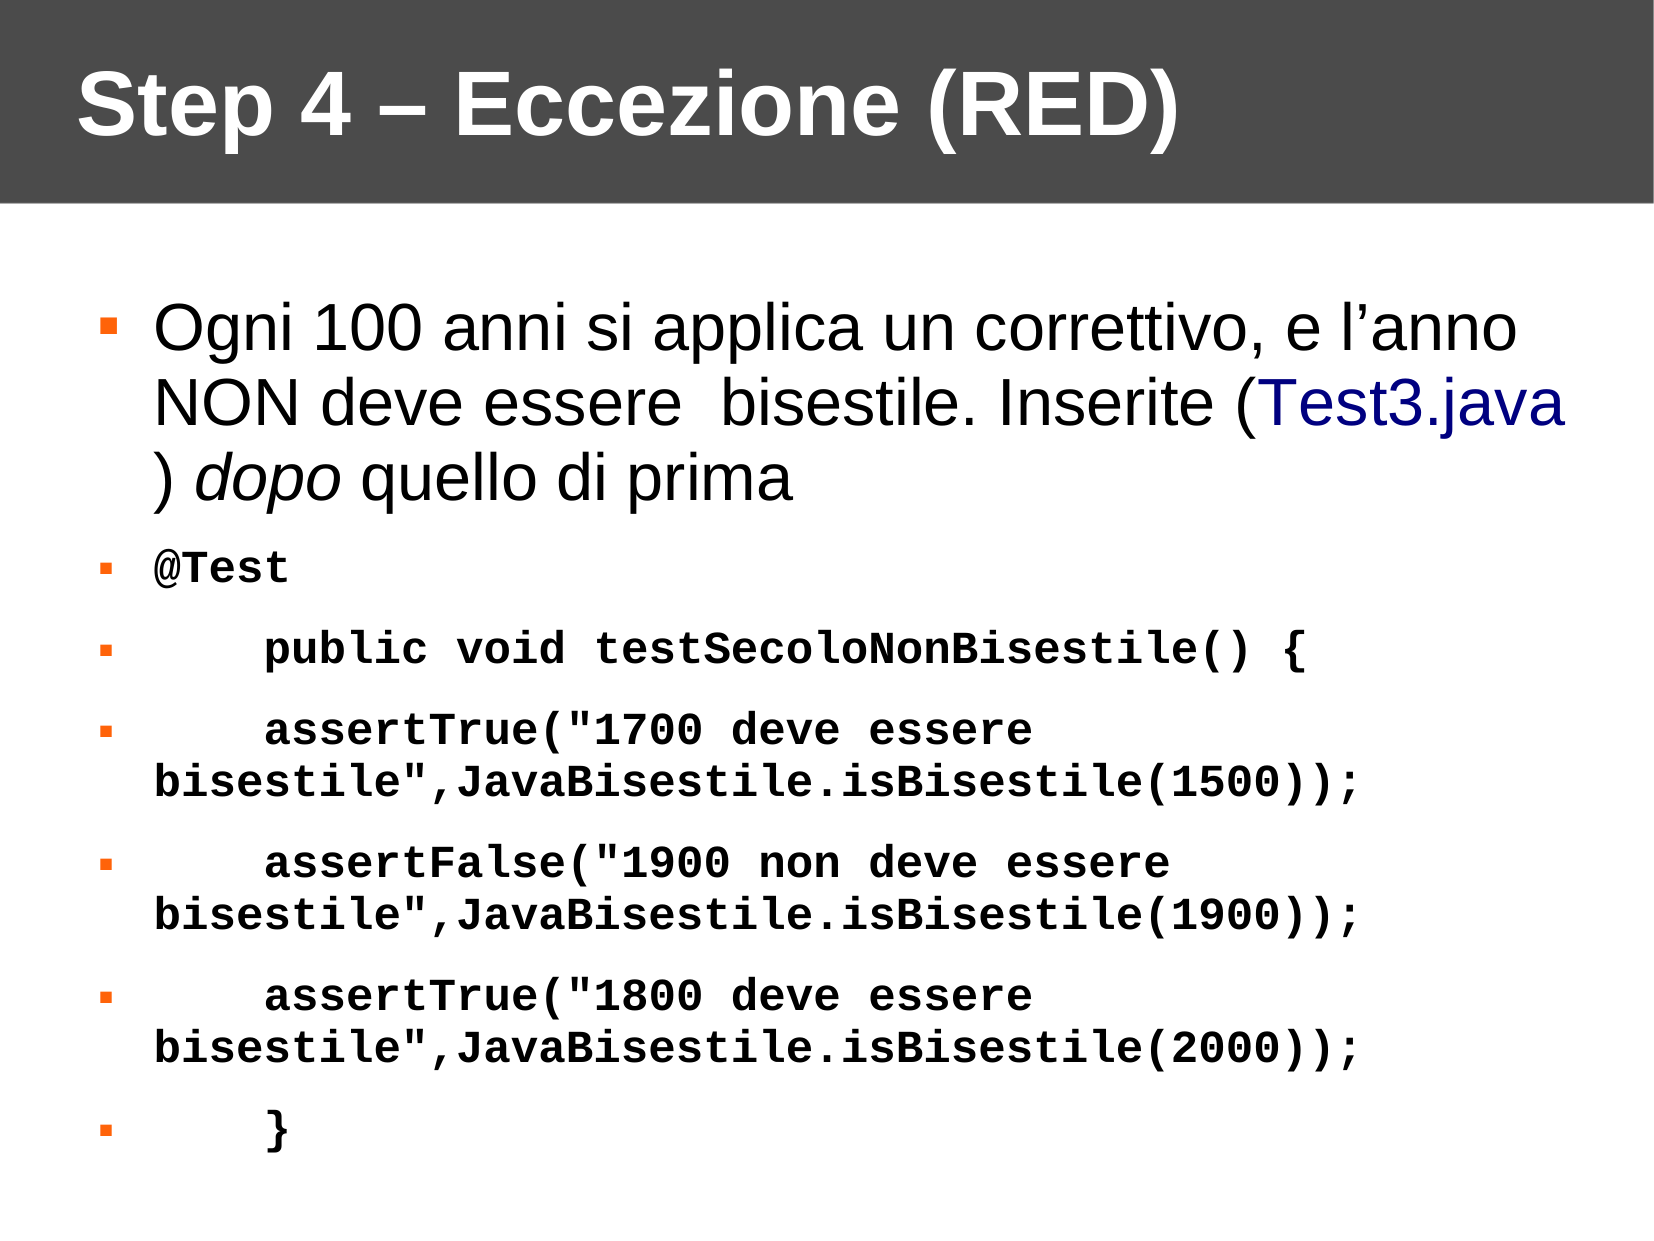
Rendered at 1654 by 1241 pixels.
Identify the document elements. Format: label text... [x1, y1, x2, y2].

title Step 4 – Eccezione (RED) [76, 0, 1565, 208]
list Ogni 100 anni si applica un correttivo, e l’anno NON deve essere bisestile. Inserite (Test3.java) dopo quello di prima @Test public void testSecoloNonBisestile() { assertTrue("1700 deve essere bisestile",JavaBisestile.isBisestile(1500)); assertFalse("1900 non deve essere bisestile",JavaBisestile.isBisestile(1900)); assertTrue("1800 deve essere bisestile",JavaBisestile.isBisestile(2000)); } [82, 290, 1571, 1160]
picture [0, 0, 1654, 1241]
